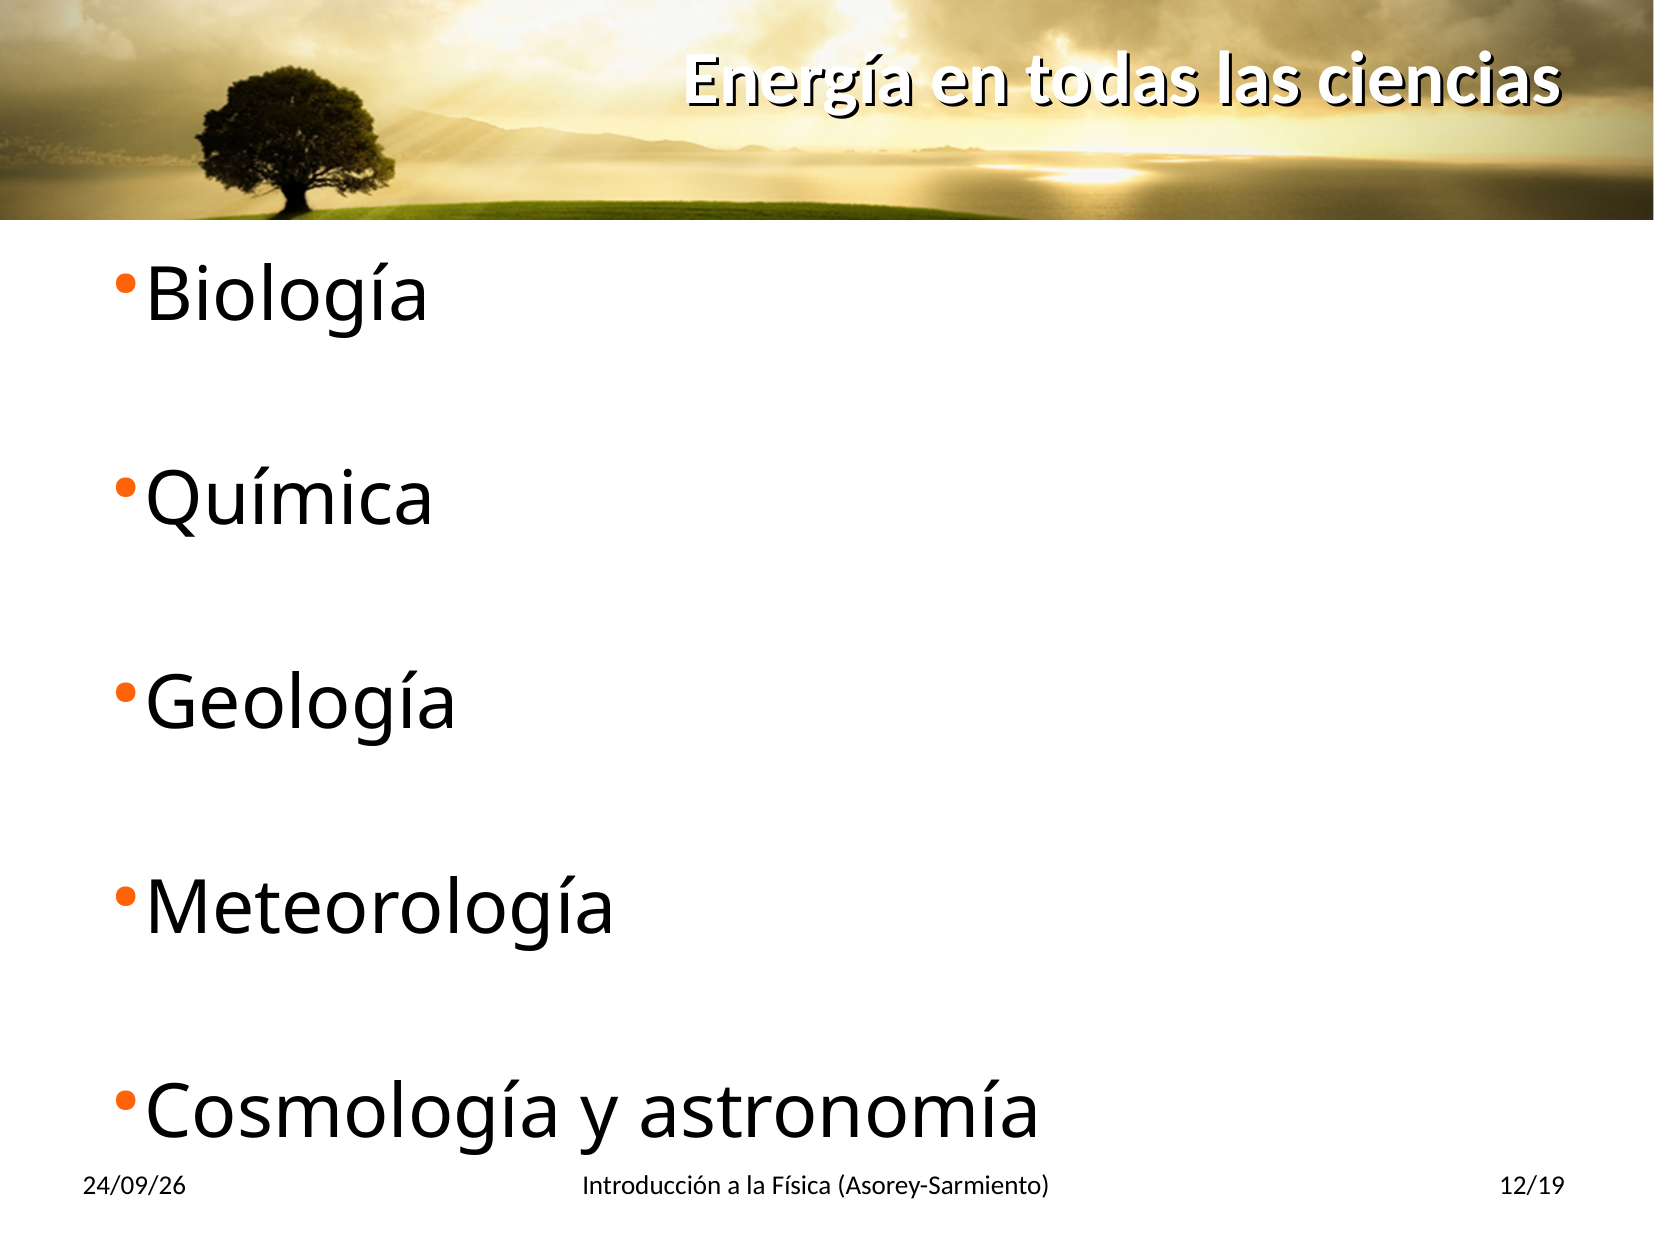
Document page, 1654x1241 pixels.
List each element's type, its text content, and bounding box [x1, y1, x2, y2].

picture [0, 0, 1654, 220]
title Energía en todas las ciencias [75, 19, 1564, 151]
list Biología Química Geología Meteorología Cosmología y astronomía [82, 255, 1571, 1156]
